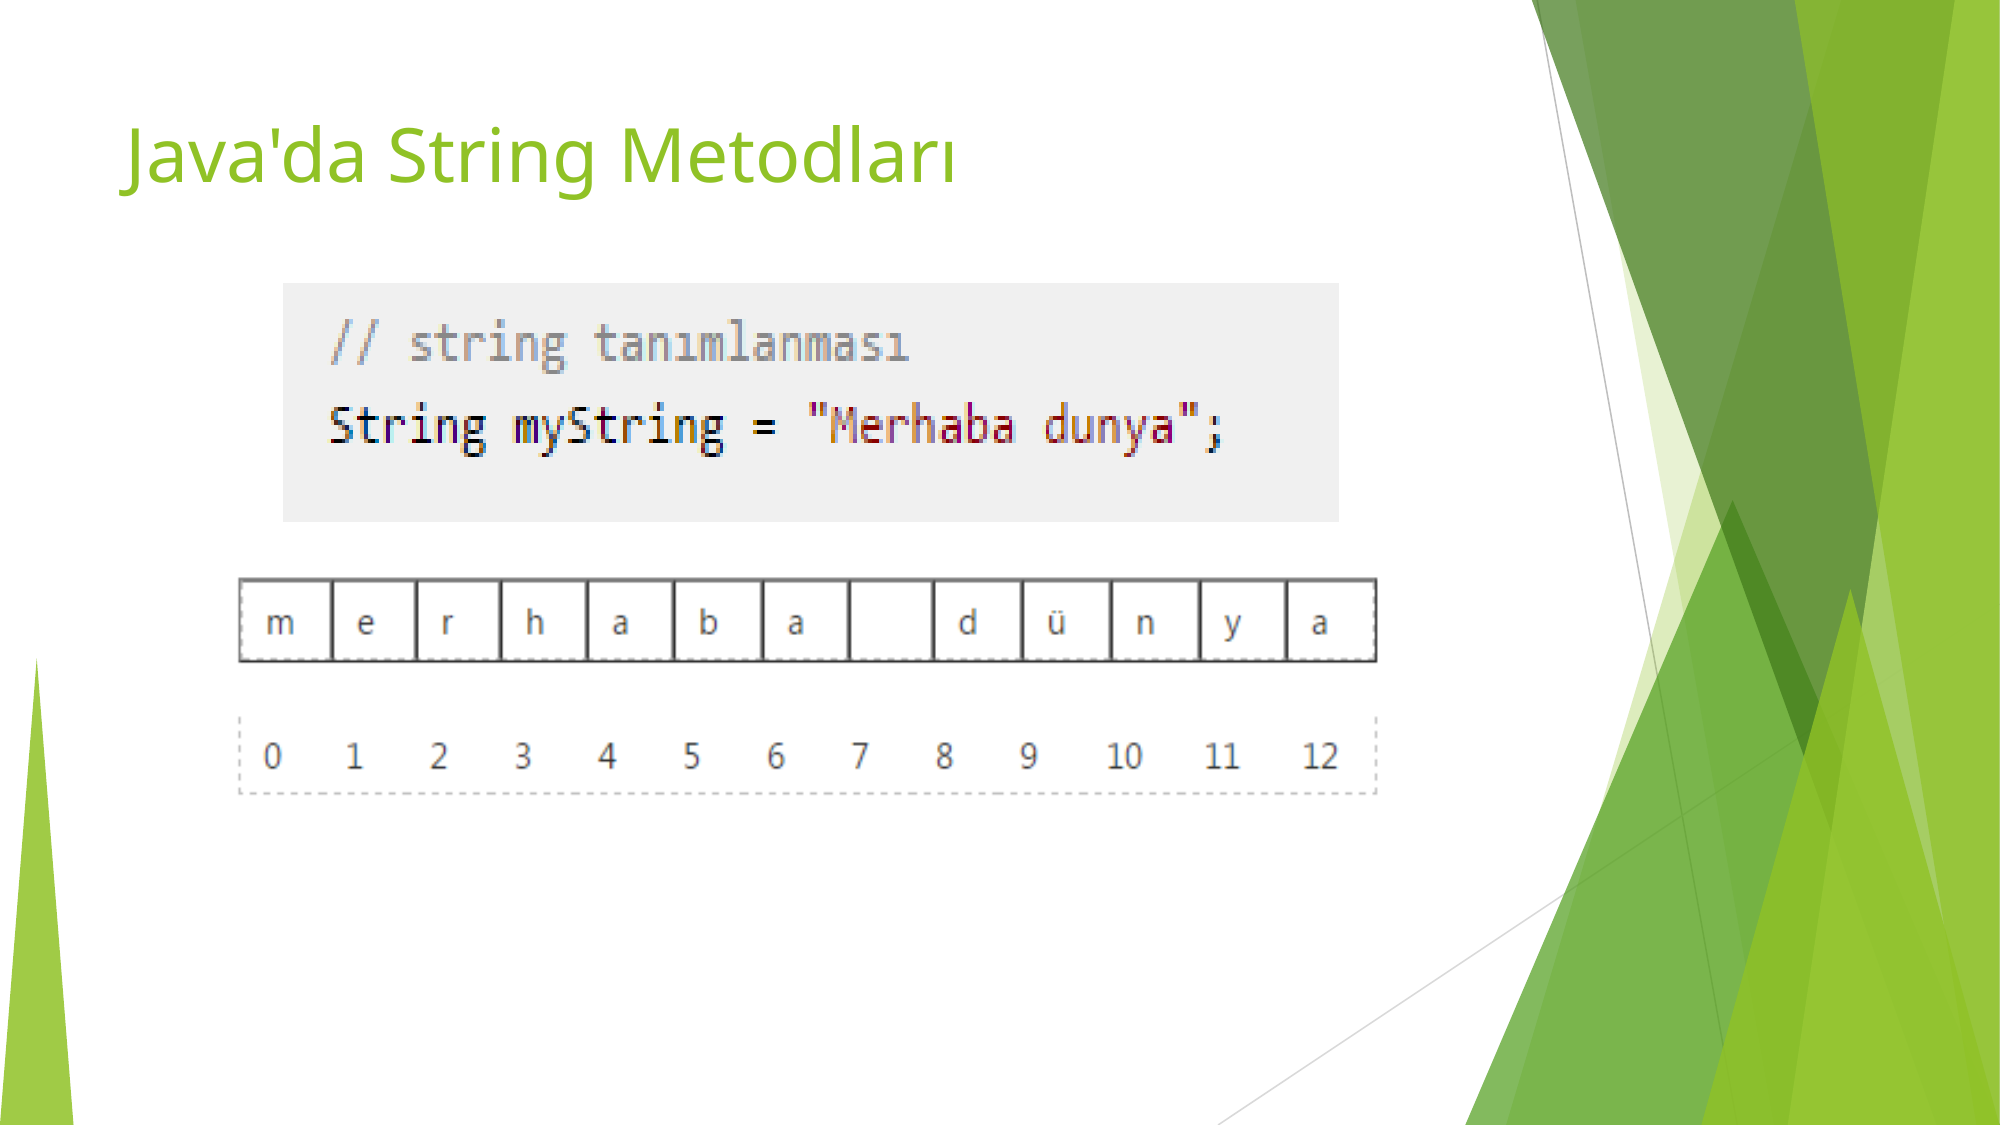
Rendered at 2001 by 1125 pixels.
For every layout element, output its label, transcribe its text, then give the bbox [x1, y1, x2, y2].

title Java'da String Metodları [111, 99, 1522, 317]
picture [283, 283, 1339, 522]
picture [214, 543, 1453, 826]
